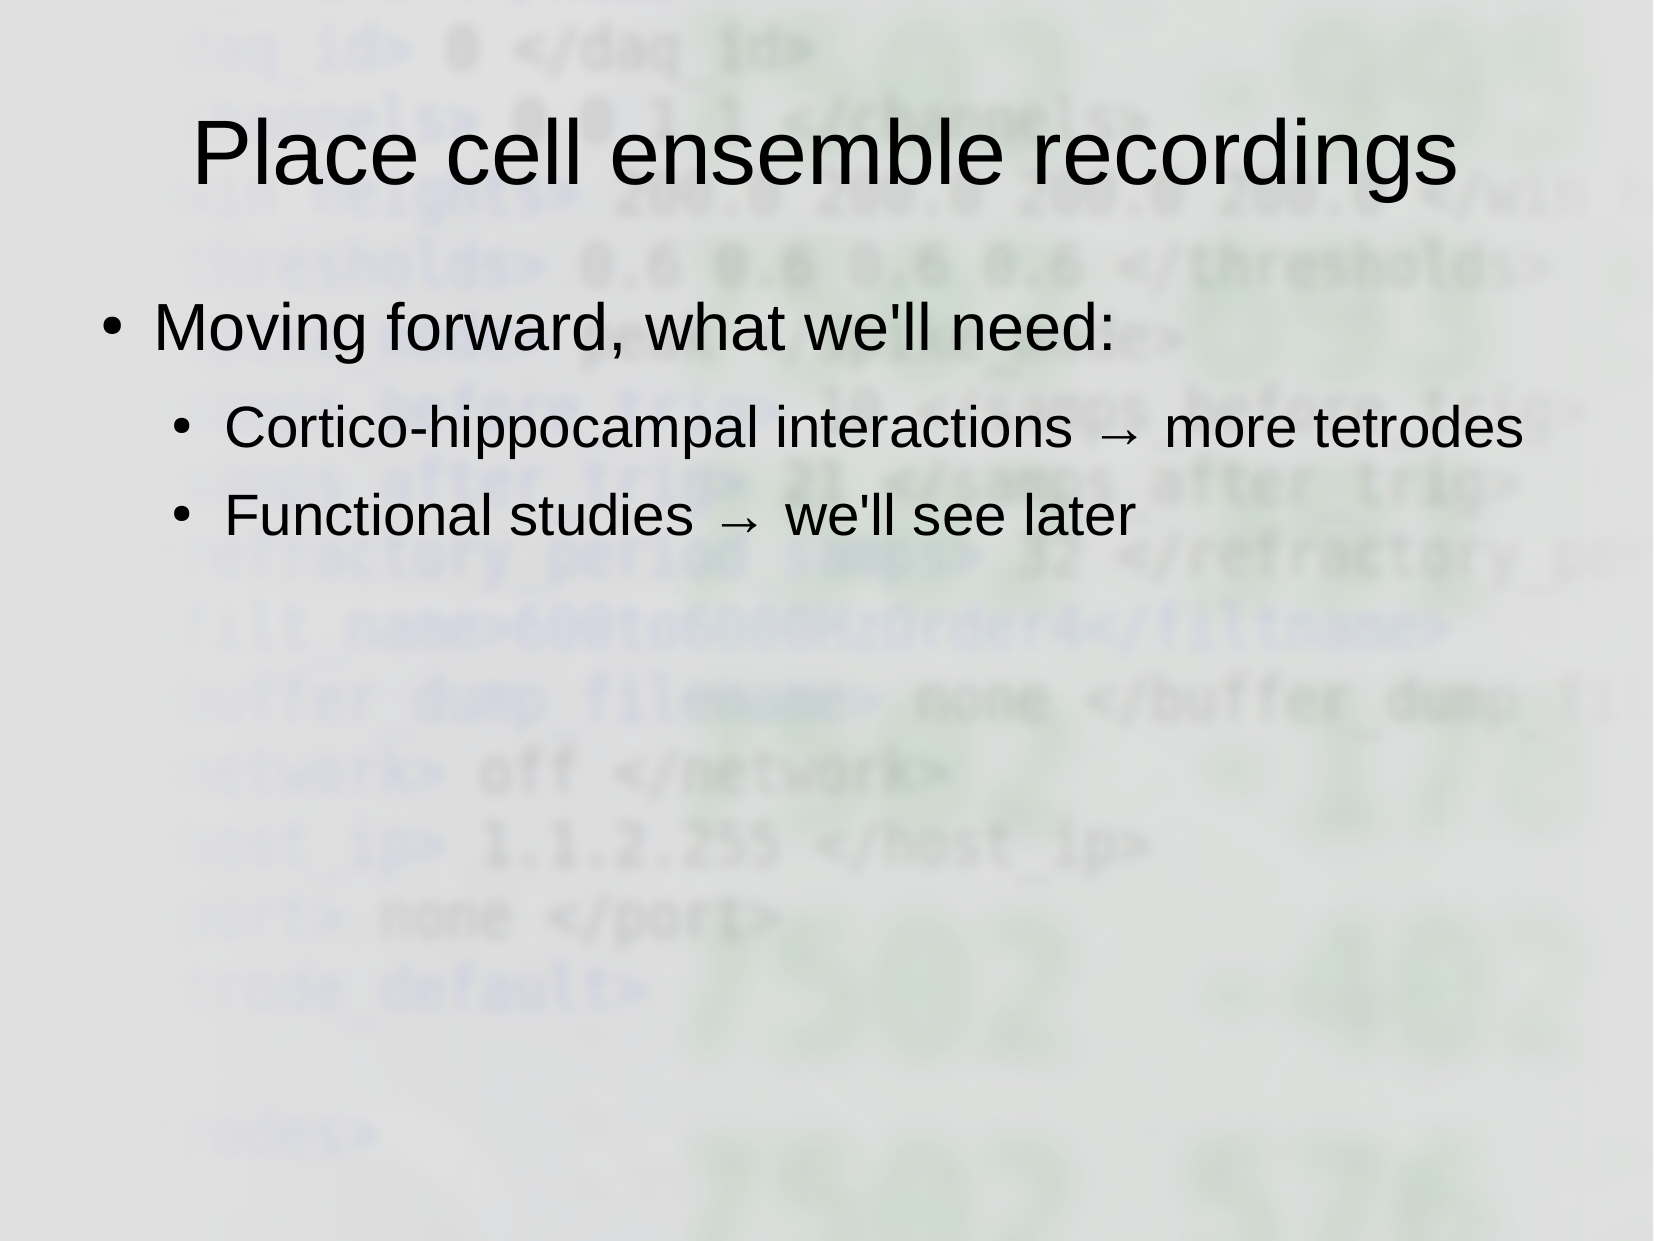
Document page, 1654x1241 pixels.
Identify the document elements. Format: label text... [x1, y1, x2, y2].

picture [0, 0, 1654, 1241]
list Moving forward, what we'll need: Cortico-hippocampal interactions → more tetrodes Functional studies → we'll see later [82, 290, 1571, 1109]
title Place cell ensemble recordings [82, 49, 1571, 257]
